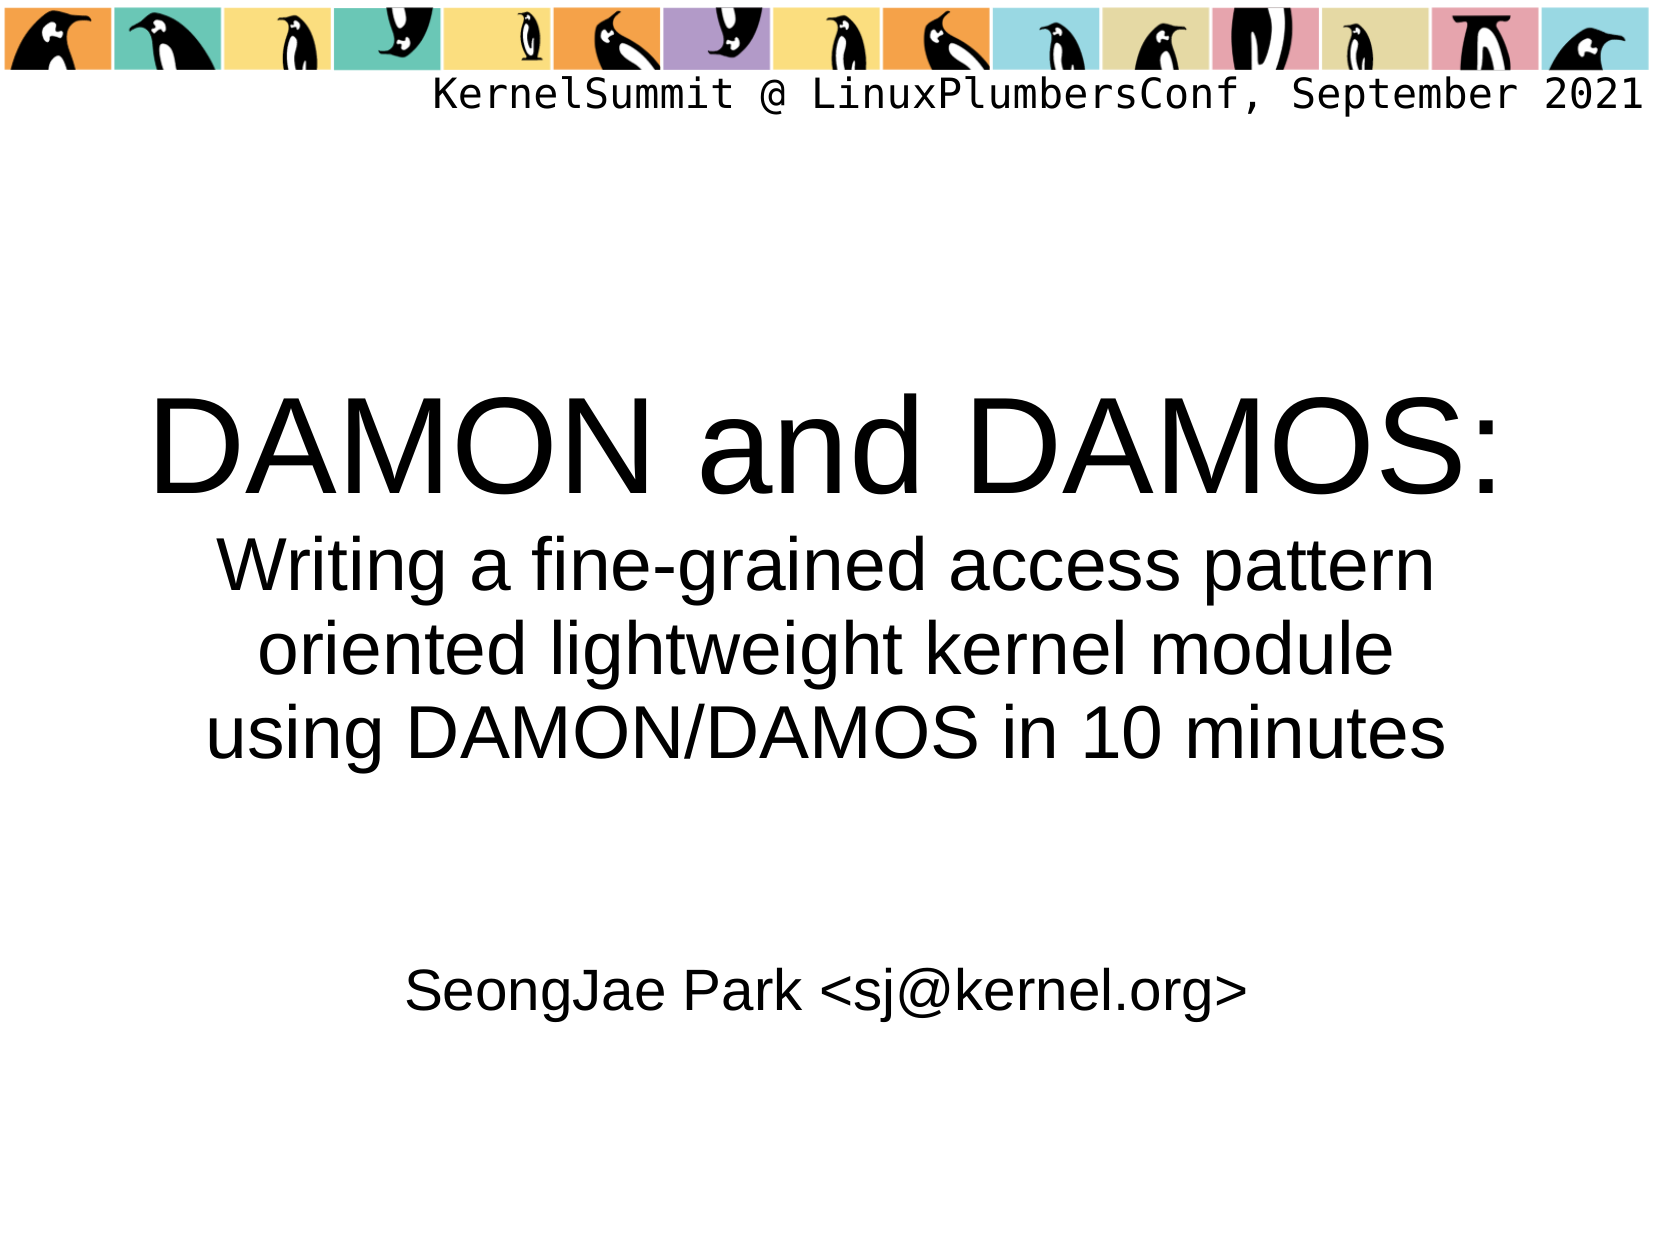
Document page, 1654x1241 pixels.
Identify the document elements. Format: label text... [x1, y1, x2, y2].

text_box KernelSummit @ LinuxPlumbersConf, September 2021 [5, 62, 1654, 126]
subtitle DAMON and DAMOS: Writing a fine-grained access pattern oriented lightweight kernel module using DAMON/DAMOS in 10 minutes SeongJae Park <sj@kernel.org> [82, 145, 1571, 1023]
picture [0, 4, 1654, 76]
